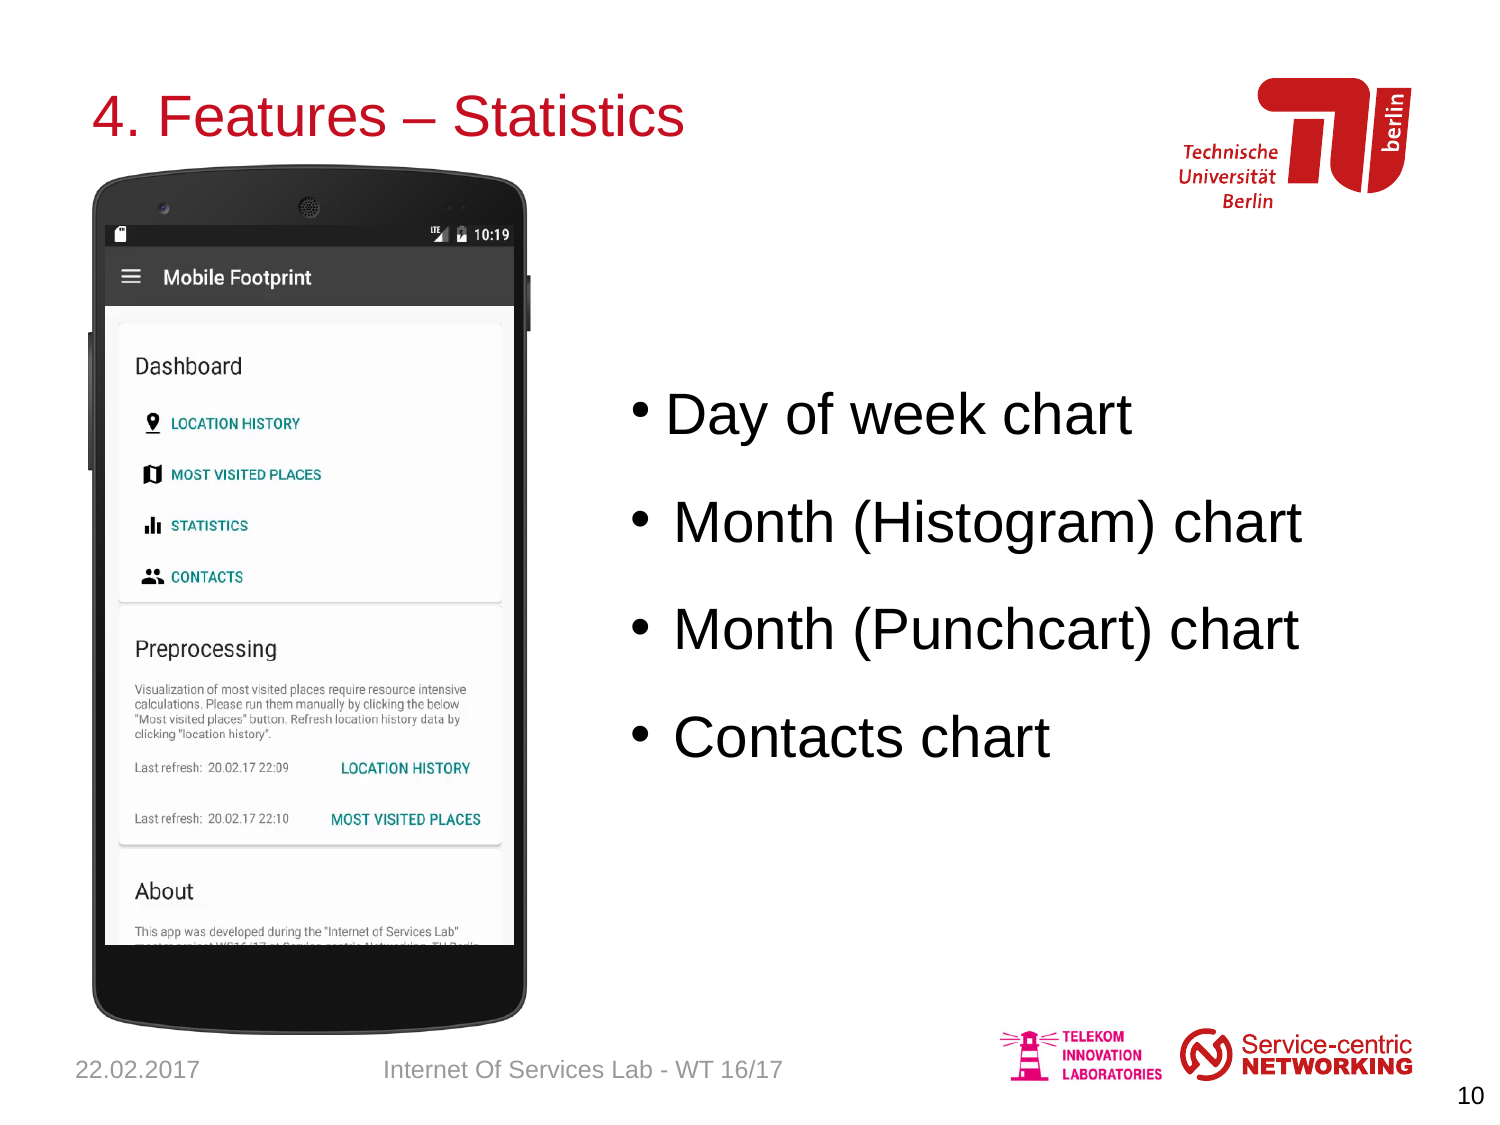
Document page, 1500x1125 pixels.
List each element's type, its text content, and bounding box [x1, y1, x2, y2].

title 4. Features – Statistics [88, 78, 1152, 212]
picture [88, 164, 531, 1036]
slide_number <number> [1412, 1065, 1500, 1125]
text_box [105, 224, 515, 946]
list Day of week chart Month (Histogram) chart Month (Punchcart) chart Contacts chart [630, 270, 1411, 983]
picture [1000, 1028, 1162, 1083]
